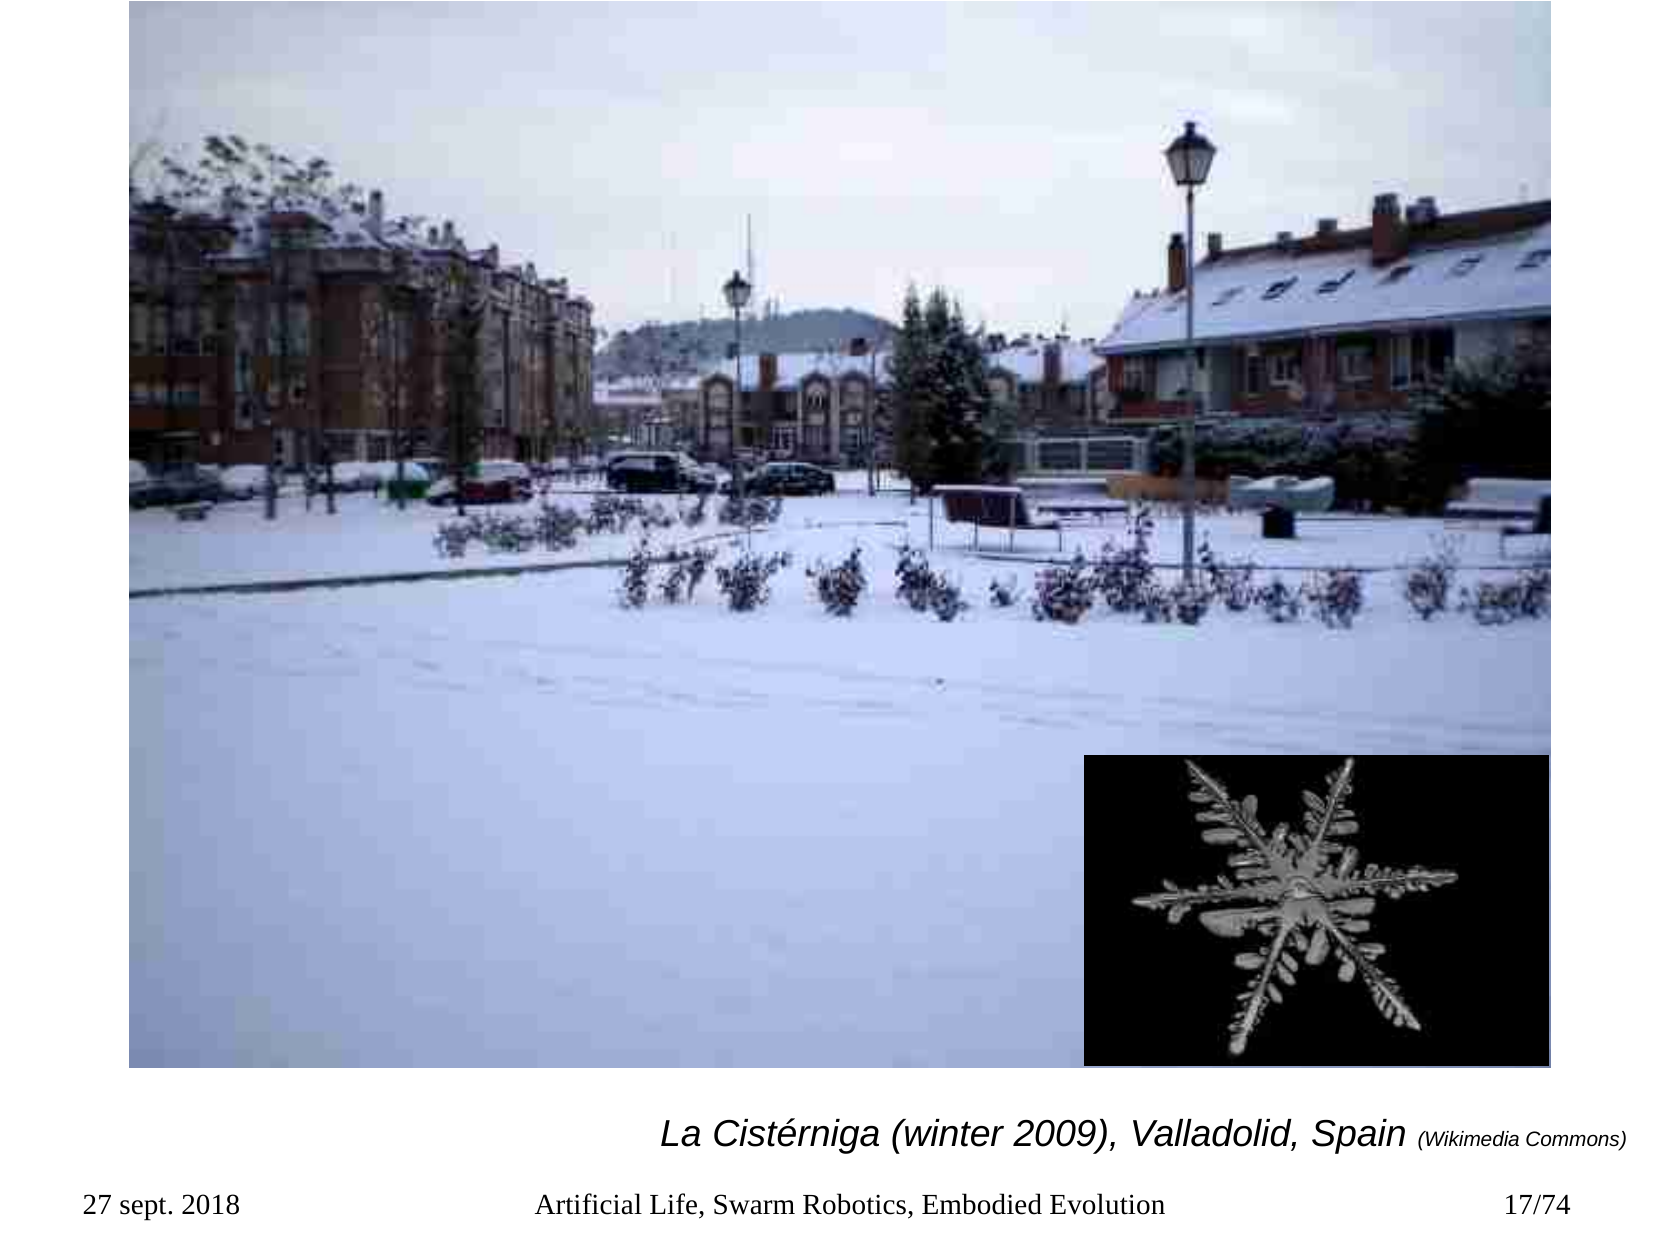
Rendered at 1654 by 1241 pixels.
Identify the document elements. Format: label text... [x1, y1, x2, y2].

text_box La Cistérniga (winter 2009), Valladolid, Spain (Wikimedia Commons) [177, 1105, 1642, 1163]
picture [129, 1, 1551, 1068]
